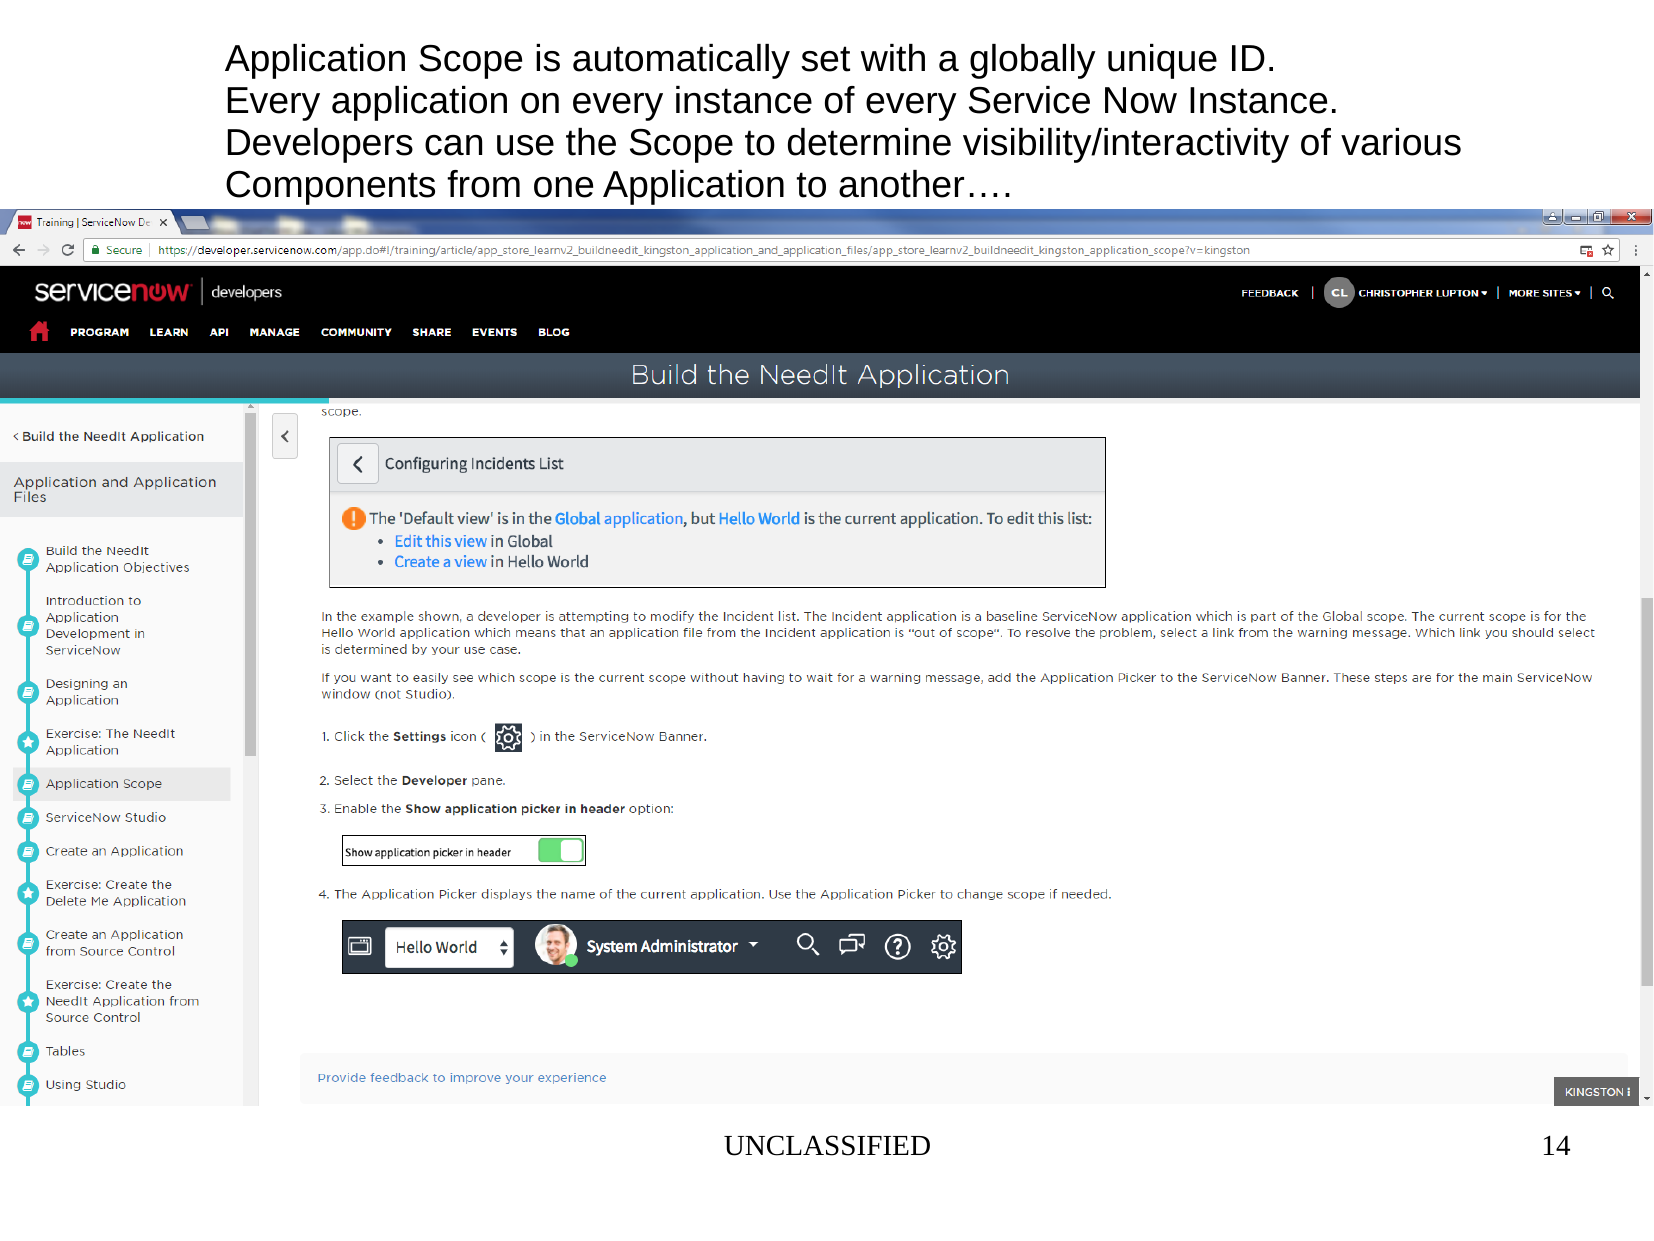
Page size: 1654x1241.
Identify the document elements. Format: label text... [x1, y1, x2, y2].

picture [0, 209, 1654, 1106]
text_box Application Scope is automatically set with a globally unique ID. Every application on every instance of every Service Now Instance. Developers can use the Scope to determine visibility/interactivity of various Components from one Application to another…. [210, 30, 1486, 213]
